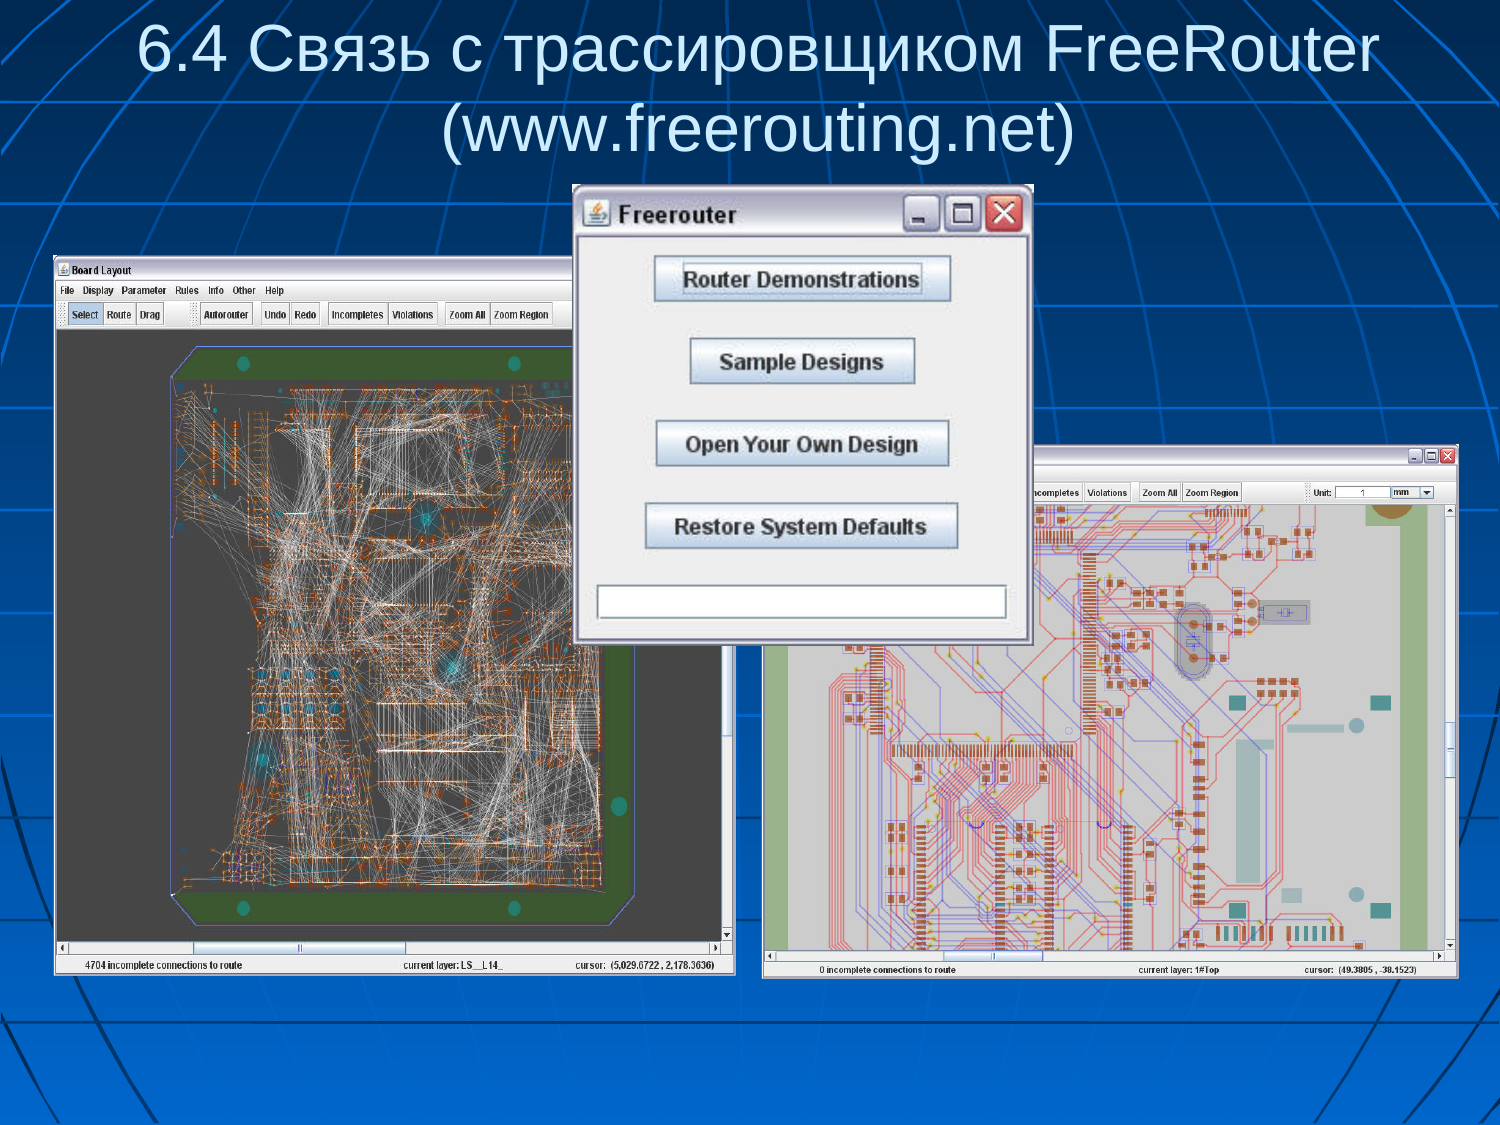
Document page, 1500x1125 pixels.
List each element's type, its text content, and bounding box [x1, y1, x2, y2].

picture [53, 184, 1459, 979]
text_box 6.4 Связь с трассировщиком FreeRouter (www.freerouting.net) [17, 19, 1500, 151]
